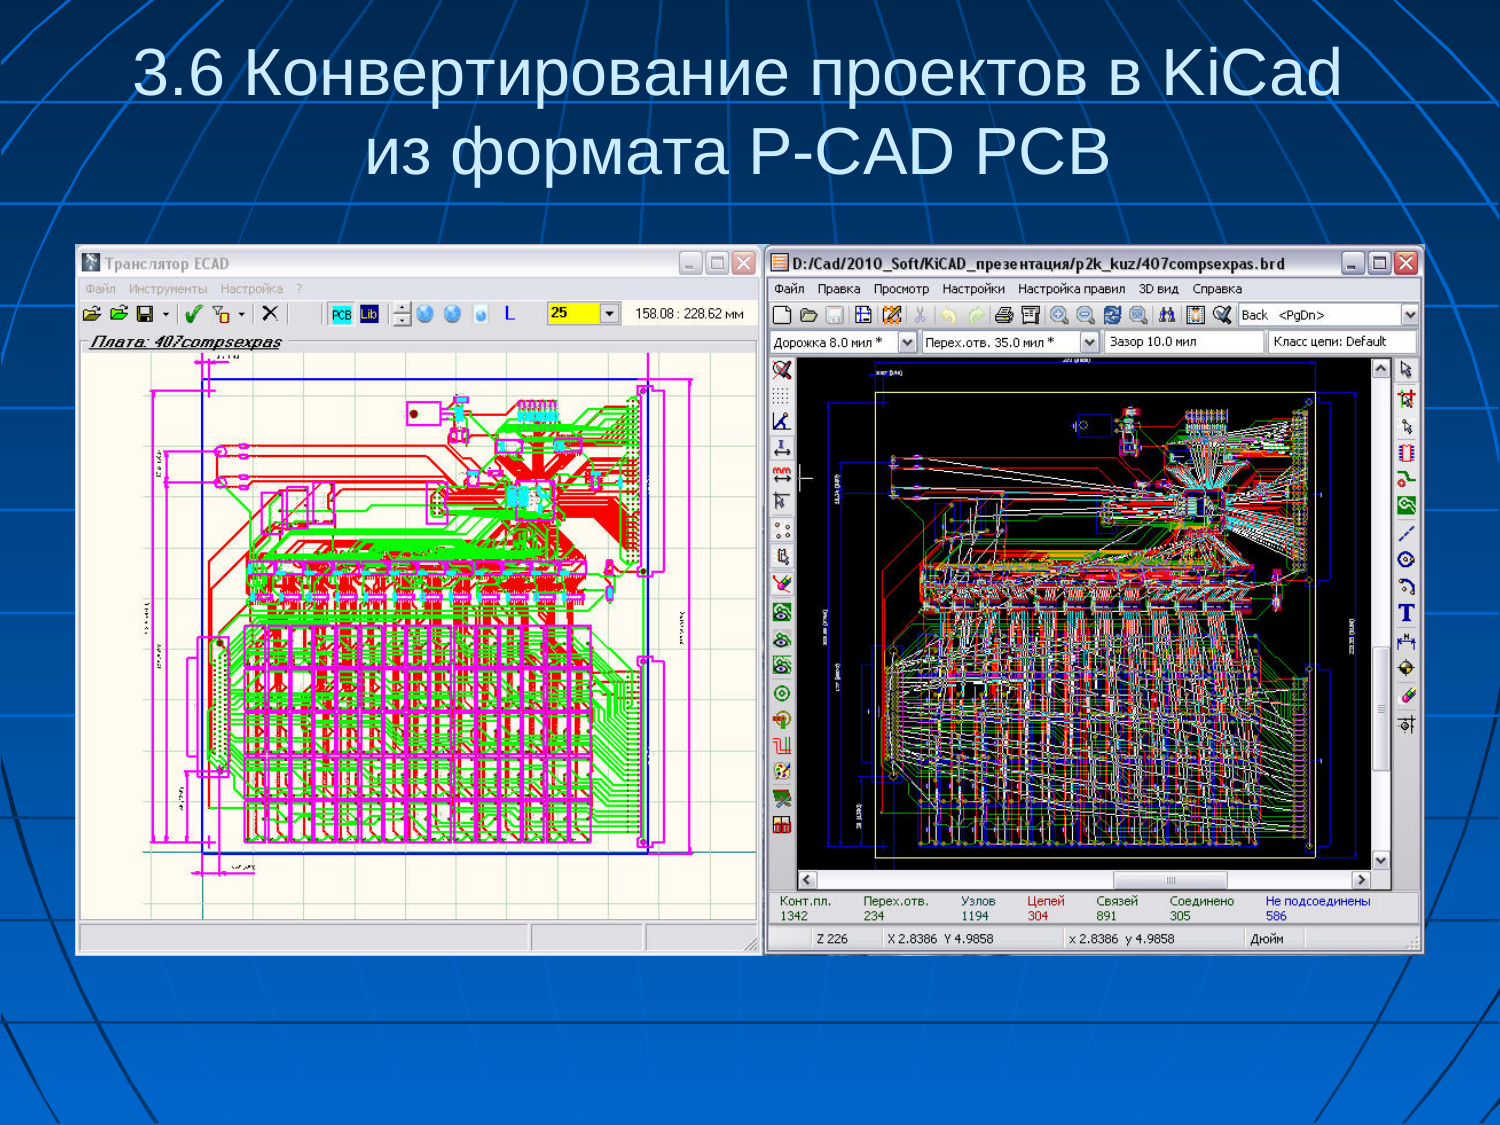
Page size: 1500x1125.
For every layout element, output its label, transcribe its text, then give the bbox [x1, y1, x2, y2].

text_box 3.6 Конвертирование проектов в KiCad из формата P-CAD PCB [100, 18, 1376, 198]
picture [75, 244, 1425, 956]
